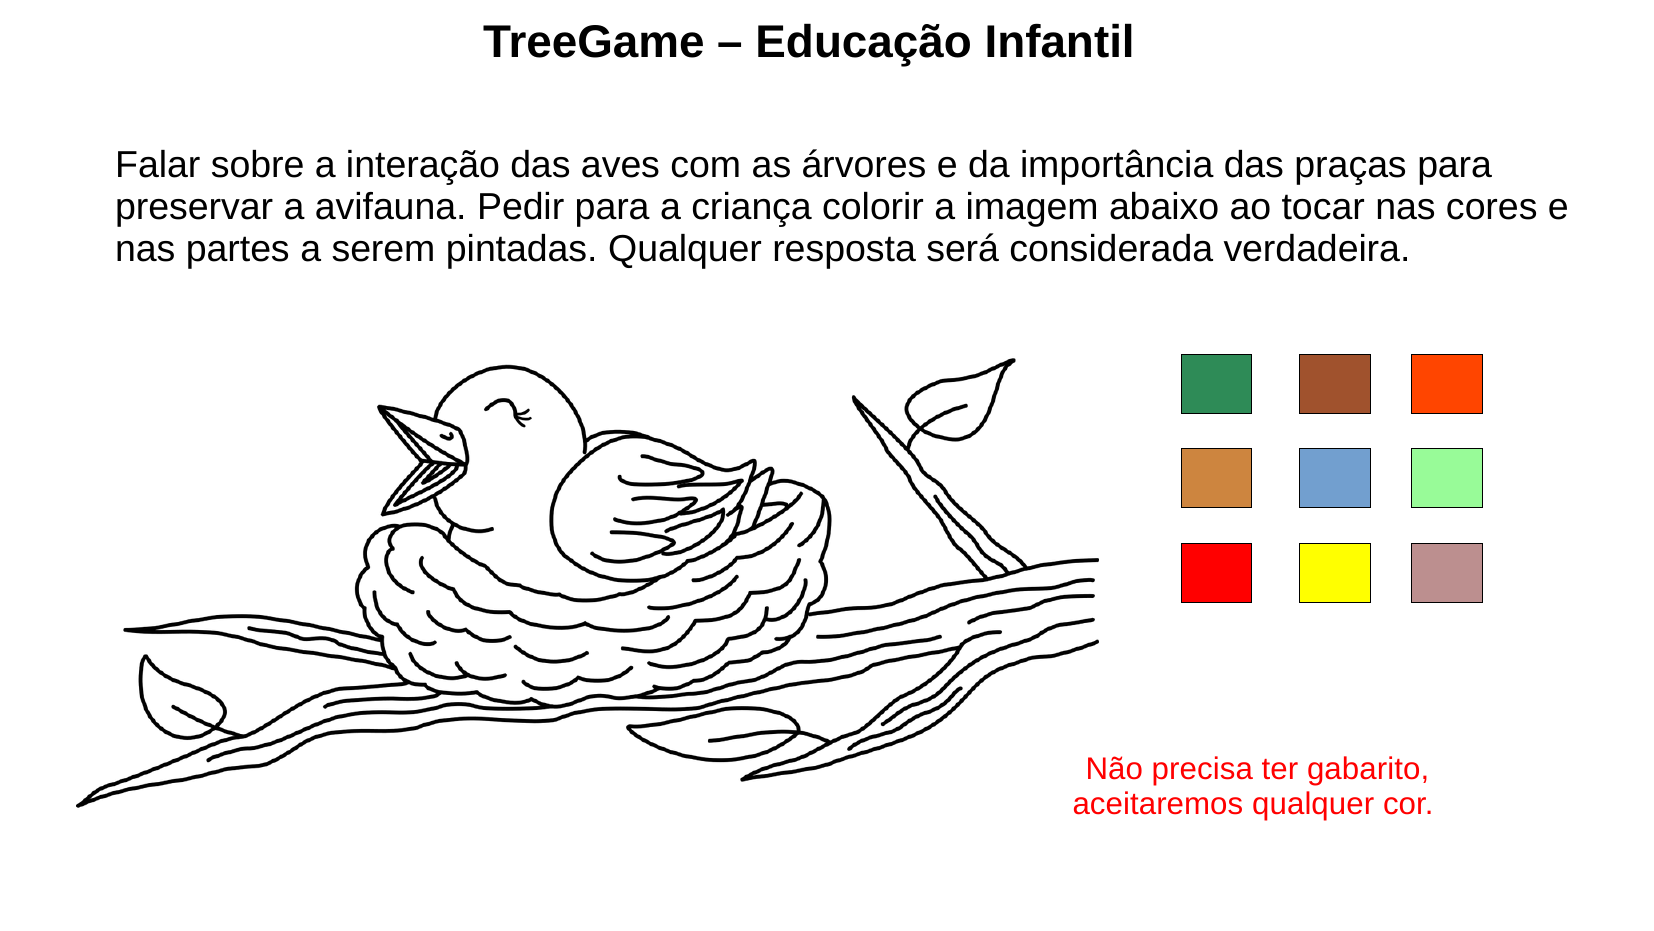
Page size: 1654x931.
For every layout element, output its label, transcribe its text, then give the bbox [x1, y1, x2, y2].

text_box [1181, 354, 1252, 414]
text_box [1181, 448, 1252, 508]
text_box [1299, 543, 1371, 603]
text_box [1299, 448, 1371, 508]
text_box [1299, 354, 1371, 414]
text_box [1411, 354, 1483, 414]
text_box [1411, 448, 1483, 508]
picture [76, 327, 1099, 839]
title TreeGame – Educação Infantil [248, 11, 1371, 71]
text_box Falar sobre a interação das aves com as árvores e da importância das praças para preservar a avifauna. Pedir para a criança colorir a imagem abaixo ao tocar nas cores e nas partes a serem pintadas. Qualquer resposta será considerada verdadeira. [100, 135, 1589, 277]
text_box [1411, 543, 1483, 603]
text_box Não precisa ter gabarito, aceitaremos qualquer cor. [1051, 744, 1465, 829]
text_box [1181, 543, 1252, 603]
